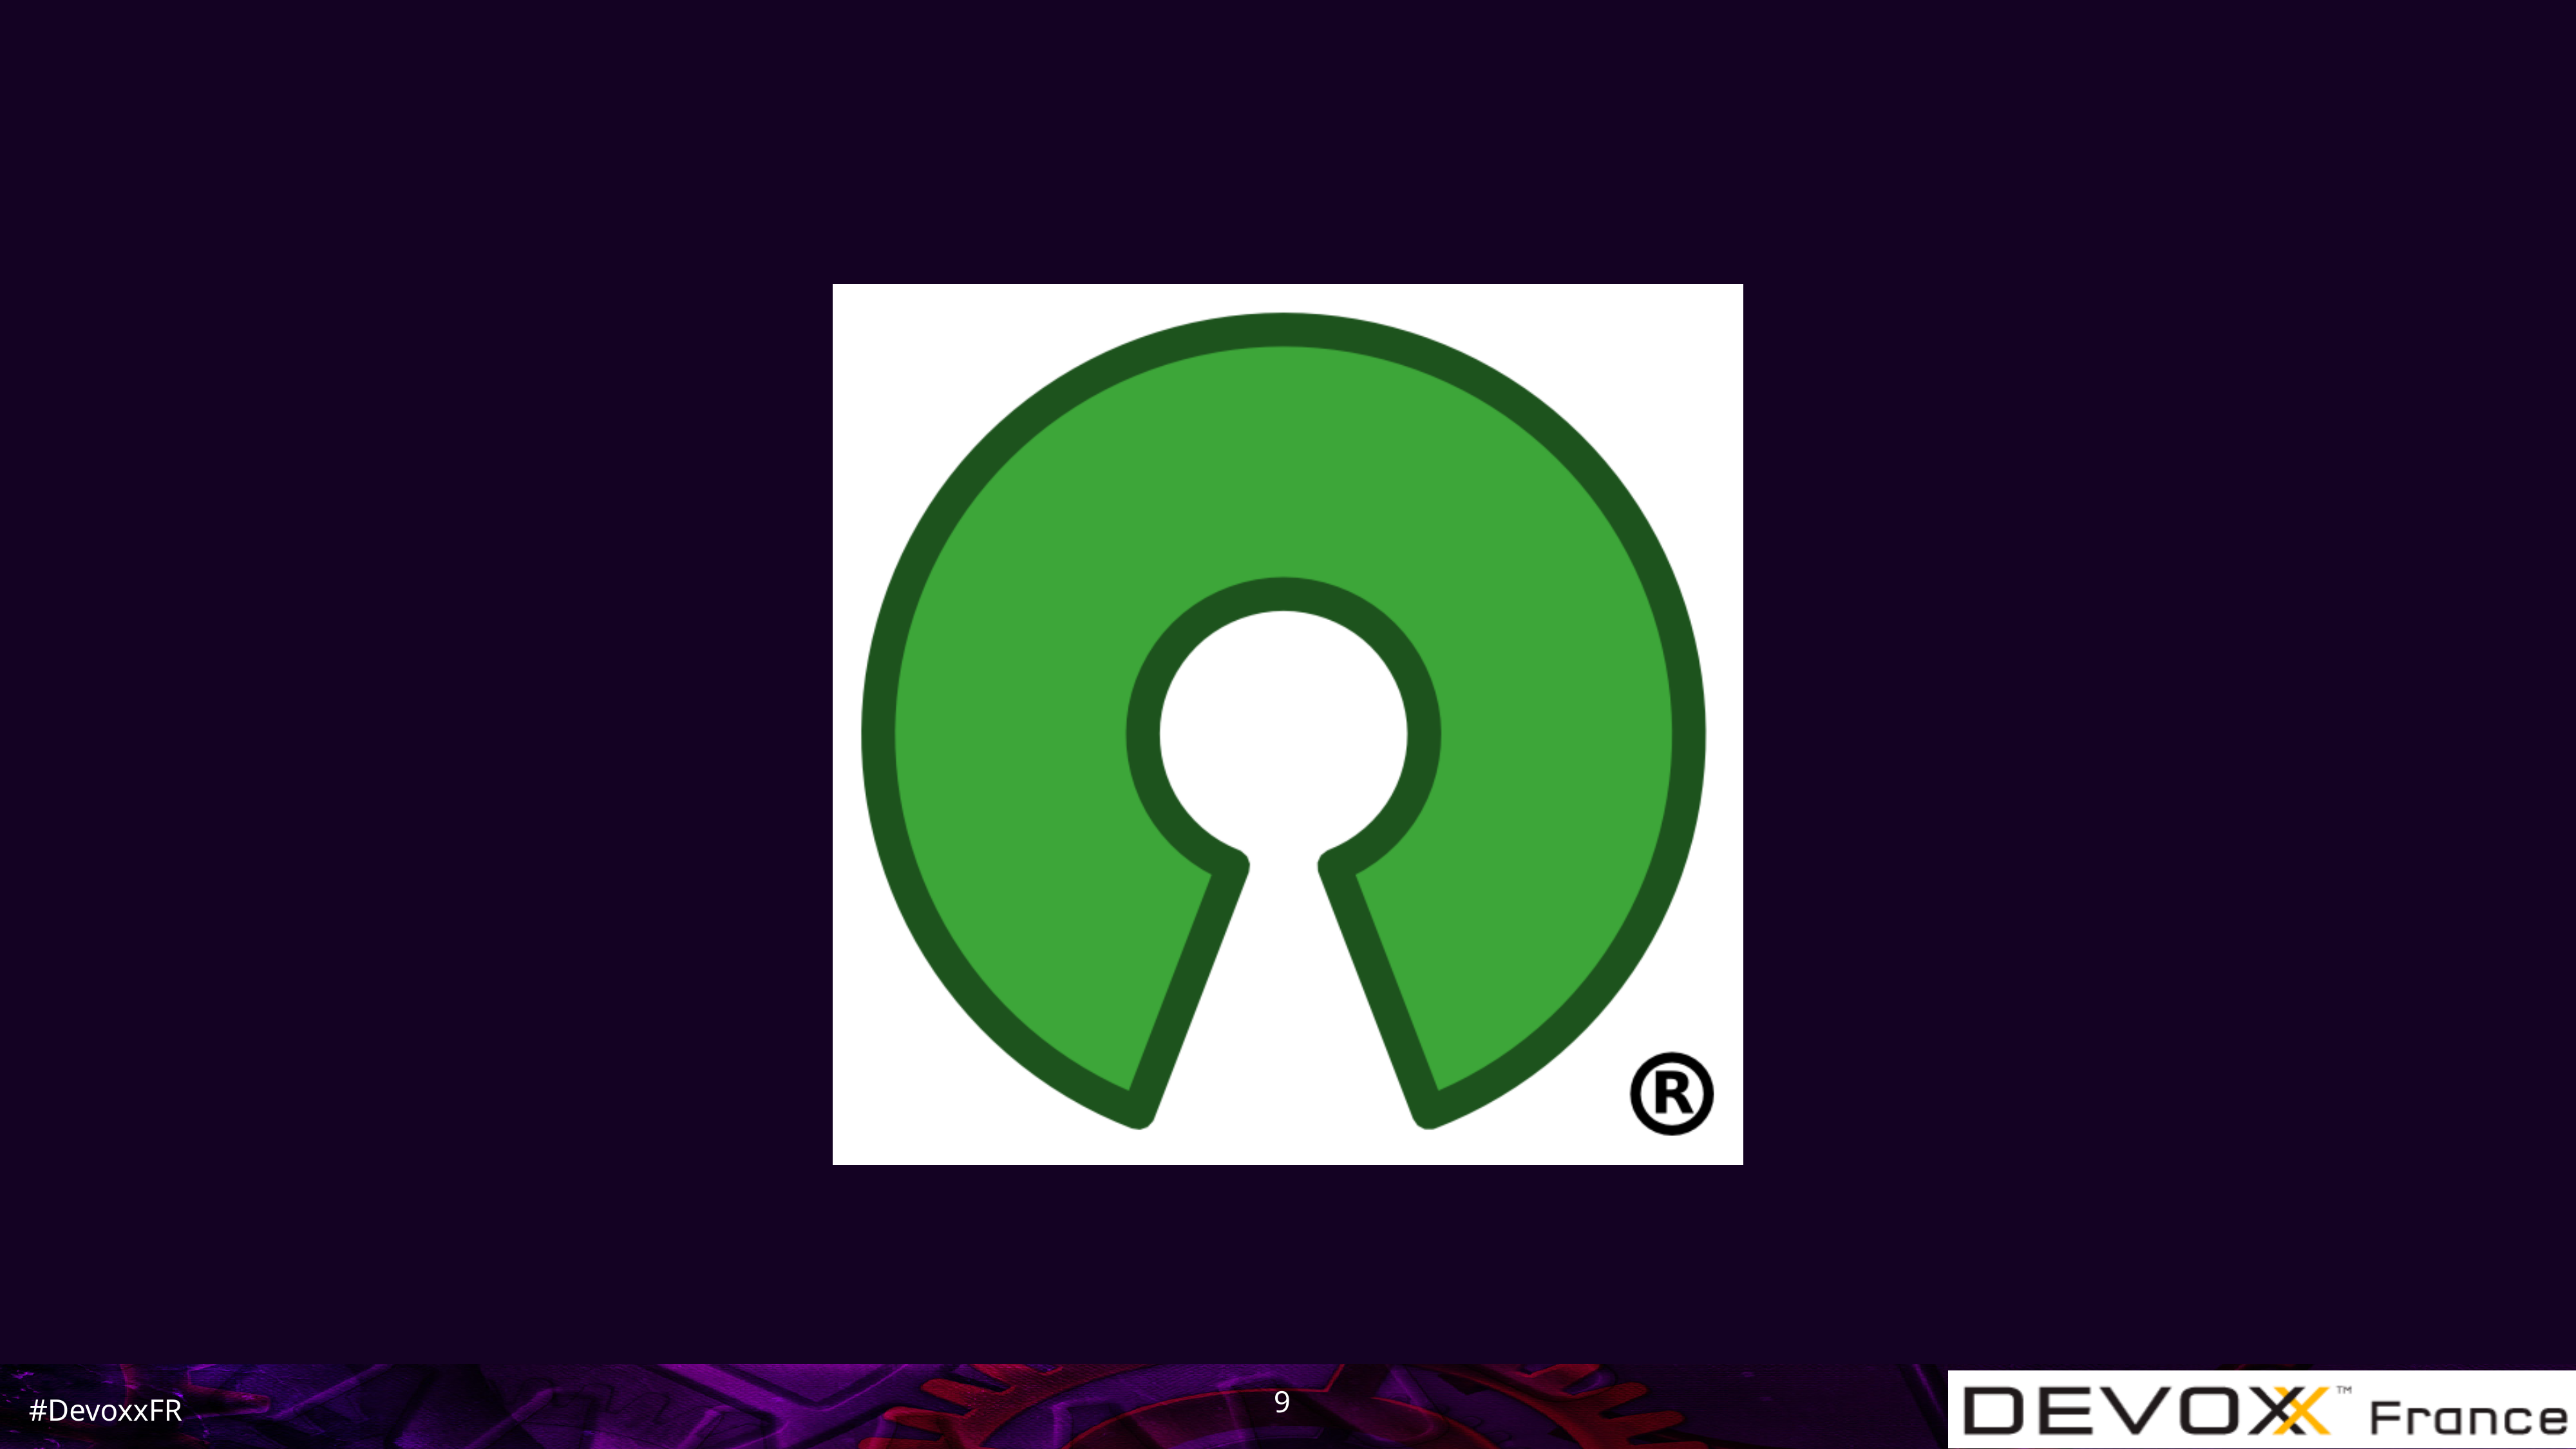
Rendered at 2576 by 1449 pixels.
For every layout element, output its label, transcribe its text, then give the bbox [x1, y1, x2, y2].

slide_number <number> [1255, 1375, 1310, 1427]
picture [833, 284, 1743, 1165]
picture [0, 1364, 2576, 1449]
